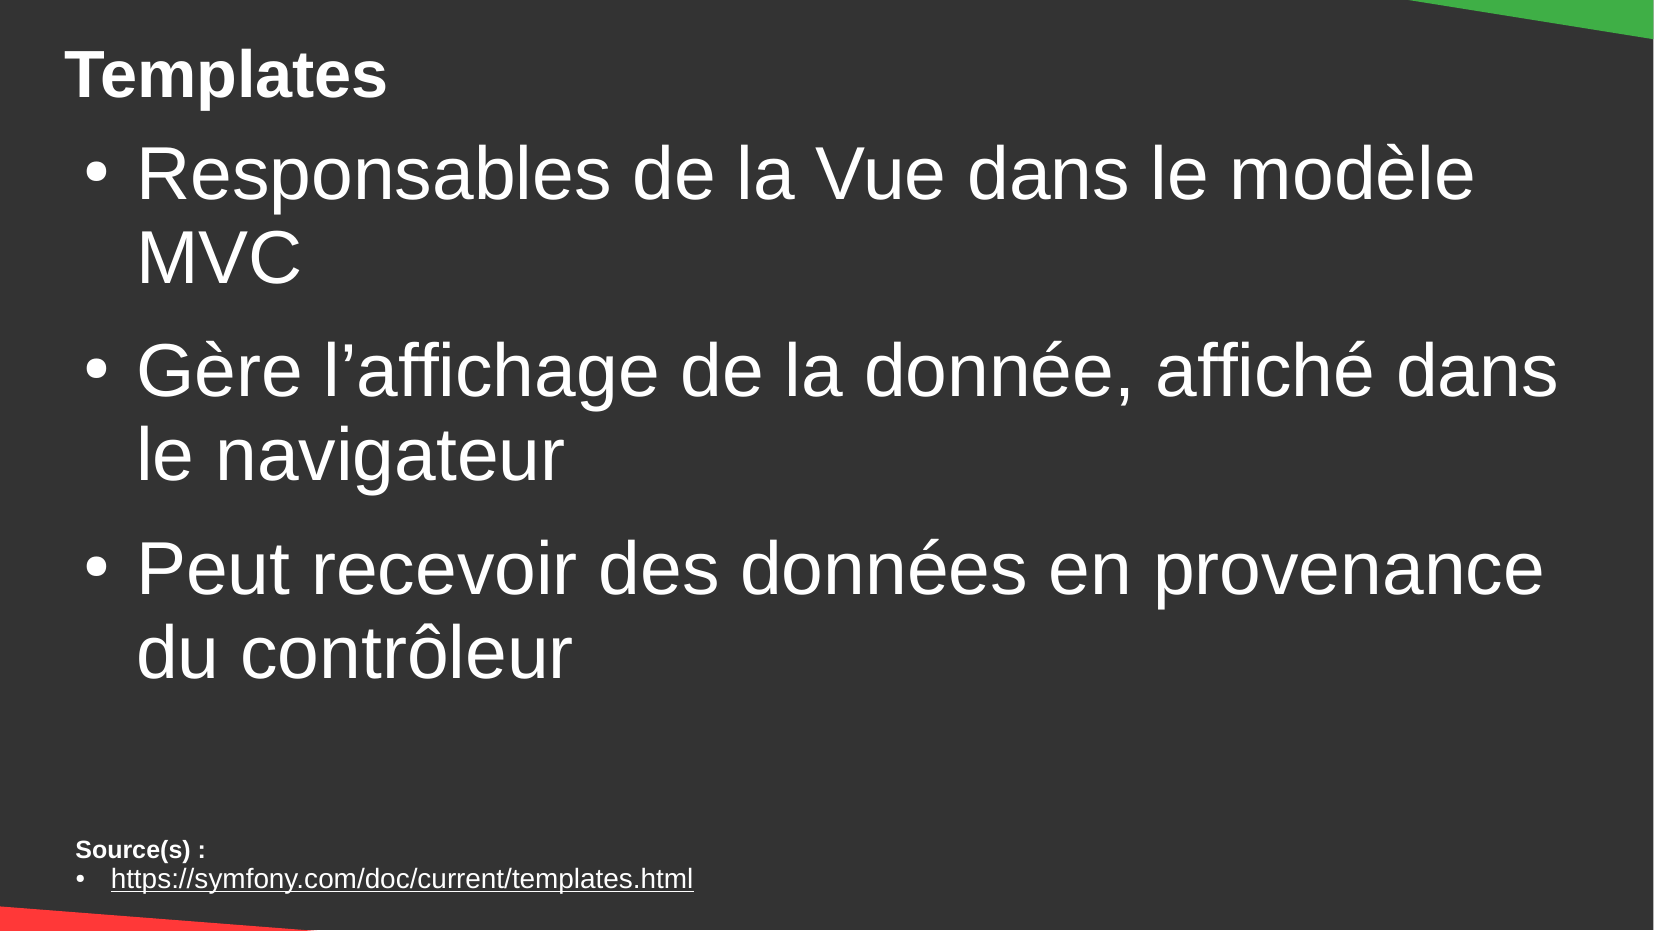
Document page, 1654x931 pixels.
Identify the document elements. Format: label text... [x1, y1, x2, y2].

text_box Source(s) : https://symfony.com/doc/current/templates.html [60, 826, 1546, 903]
title Templates [64, 37, 1365, 113]
text_box [0, 906, 318, 931]
list Responsables de la Vue dans le modèle MVC Gère l’affichage de la donnée, affiché dans le navigateur Peut recevoir des données en provenance du contrôleur [65, 131, 1630, 768]
text_box [1408, 0, 1654, 40]
